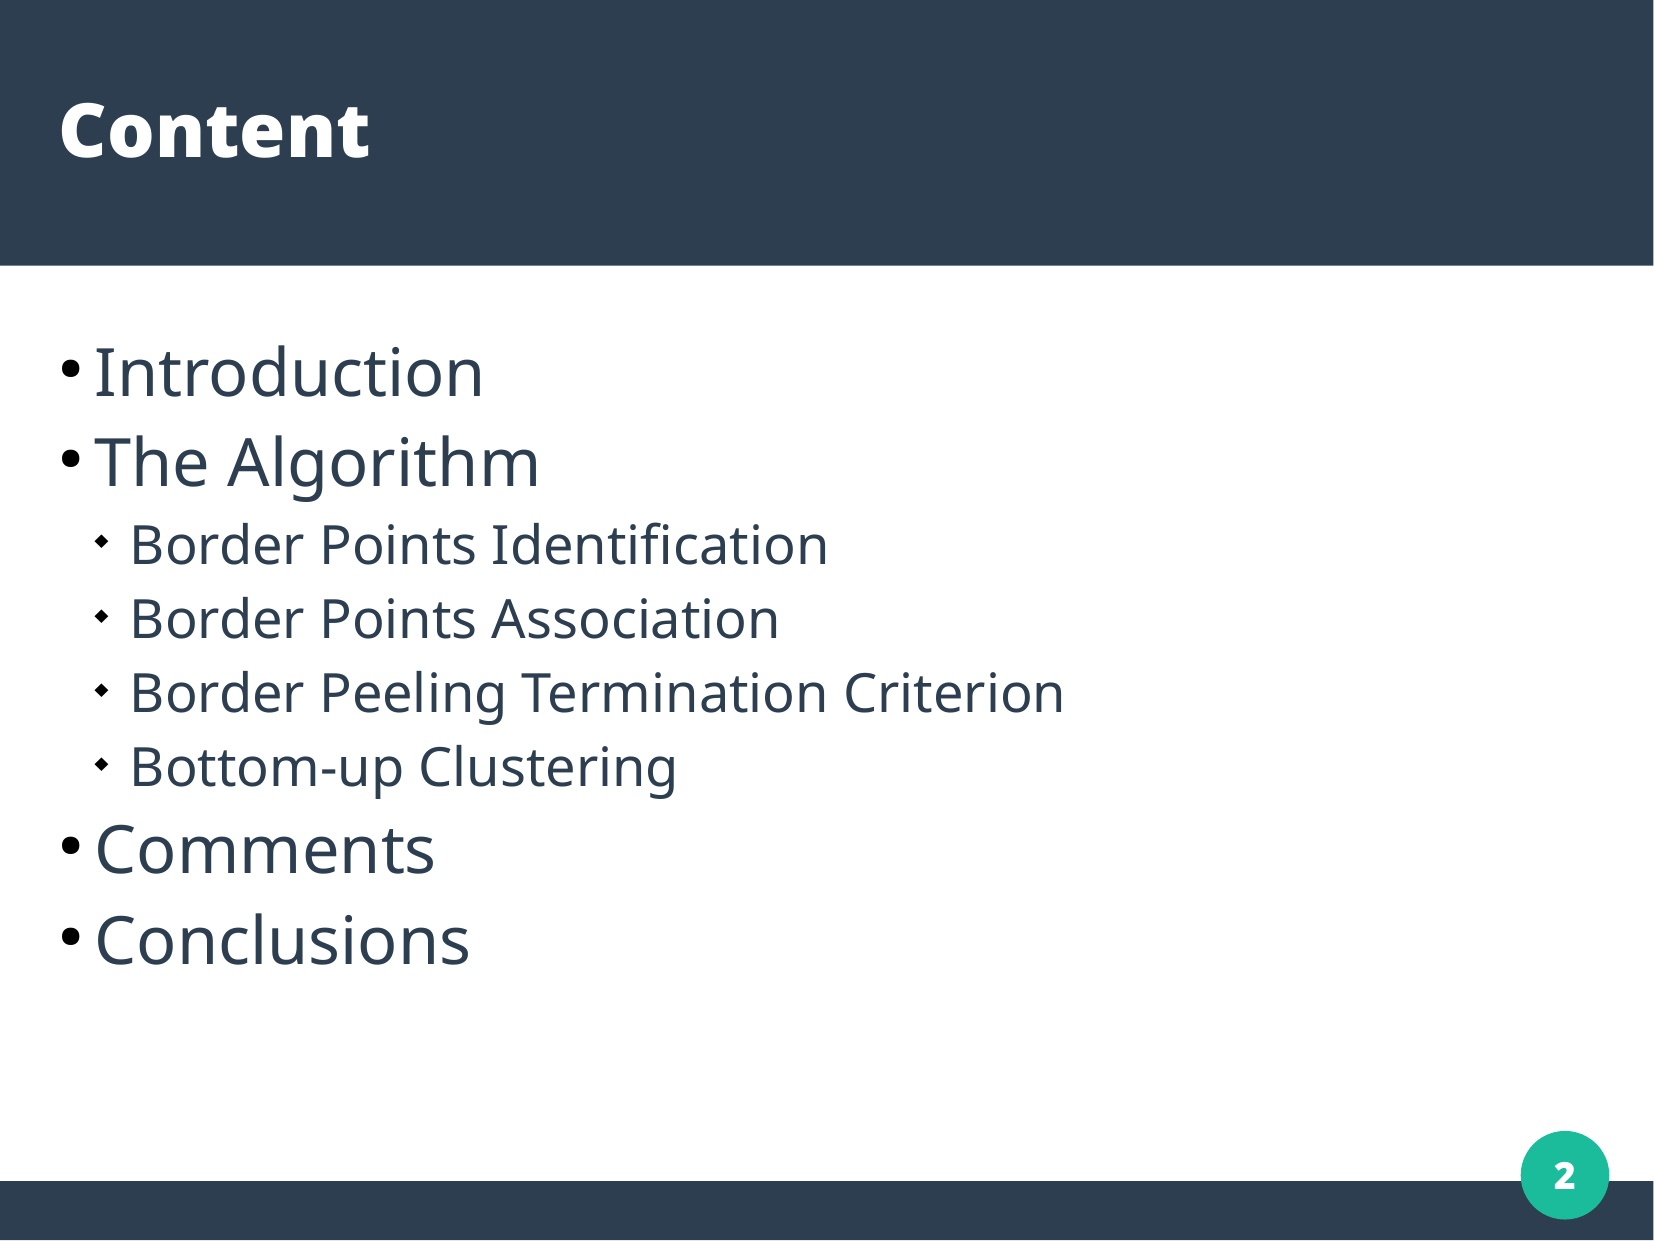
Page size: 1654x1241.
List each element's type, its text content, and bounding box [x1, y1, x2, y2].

subtitle Introduction The Algorithm Border Points Identification Border Points Association Border Peeling Termination Criterion Bottom-up Clustering Comments Conclusions [59, 324, 1595, 1152]
title Content [59, 49, 1595, 207]
